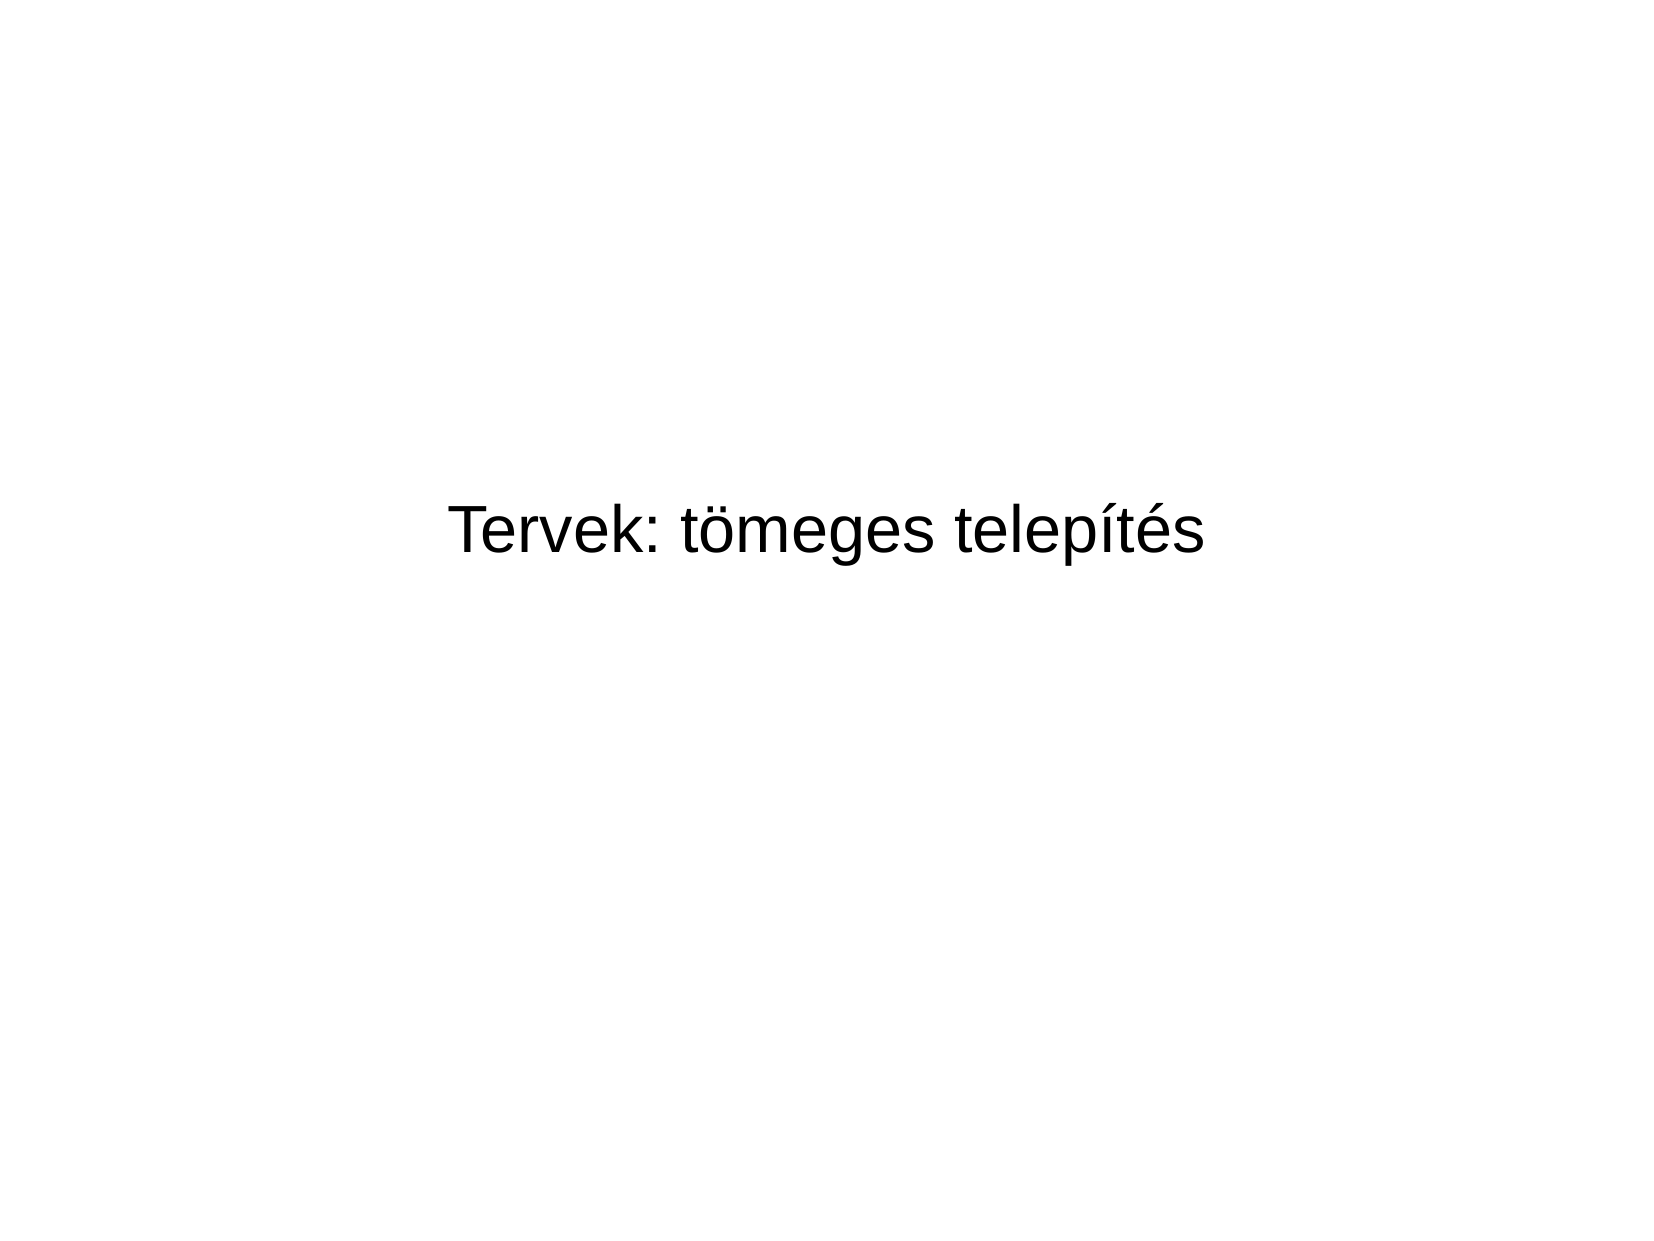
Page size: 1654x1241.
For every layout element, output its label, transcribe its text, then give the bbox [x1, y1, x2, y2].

subtitle Tervek: tömeges telepítés [82, 49, 1571, 1010]
